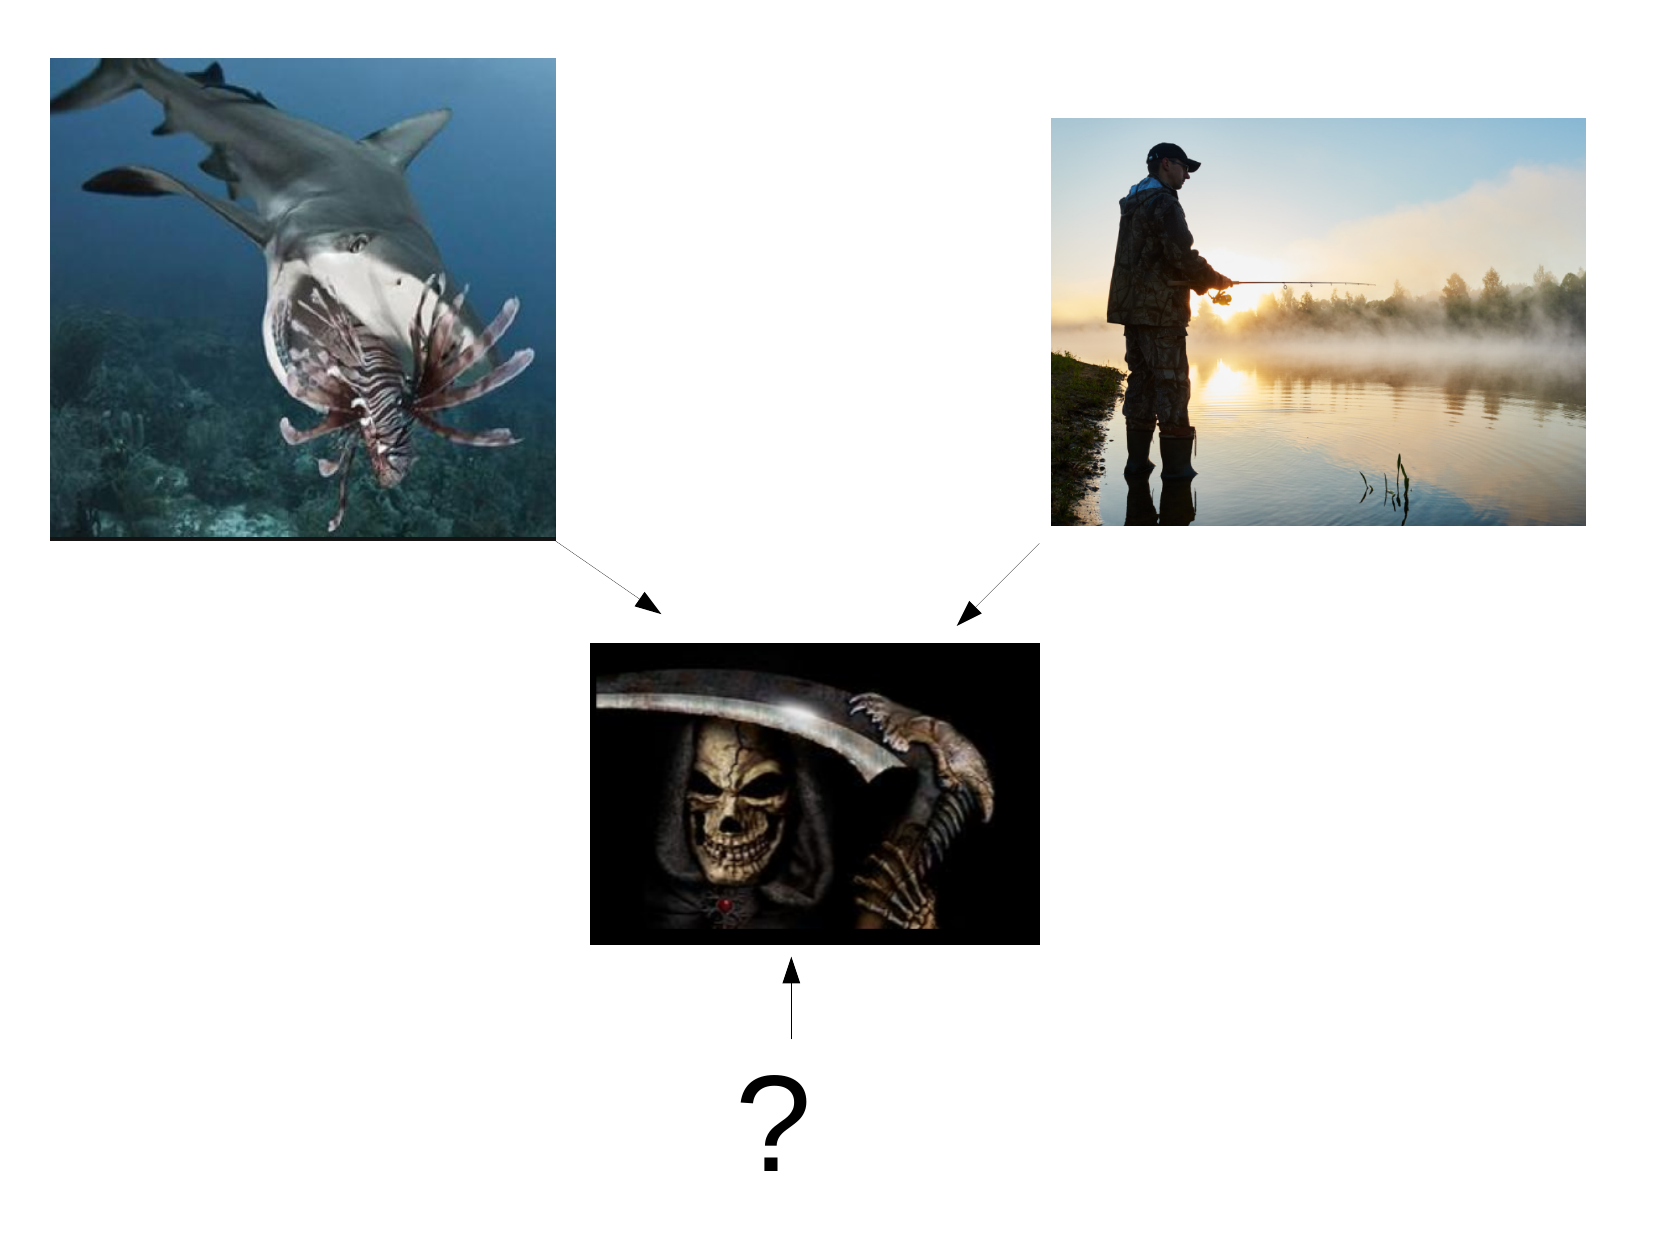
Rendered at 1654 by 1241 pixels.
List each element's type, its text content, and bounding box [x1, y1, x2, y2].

picture [1051, 118, 1586, 526]
text_box ? [720, 1039, 827, 1208]
picture [50, 58, 556, 541]
picture [590, 643, 1040, 945]
